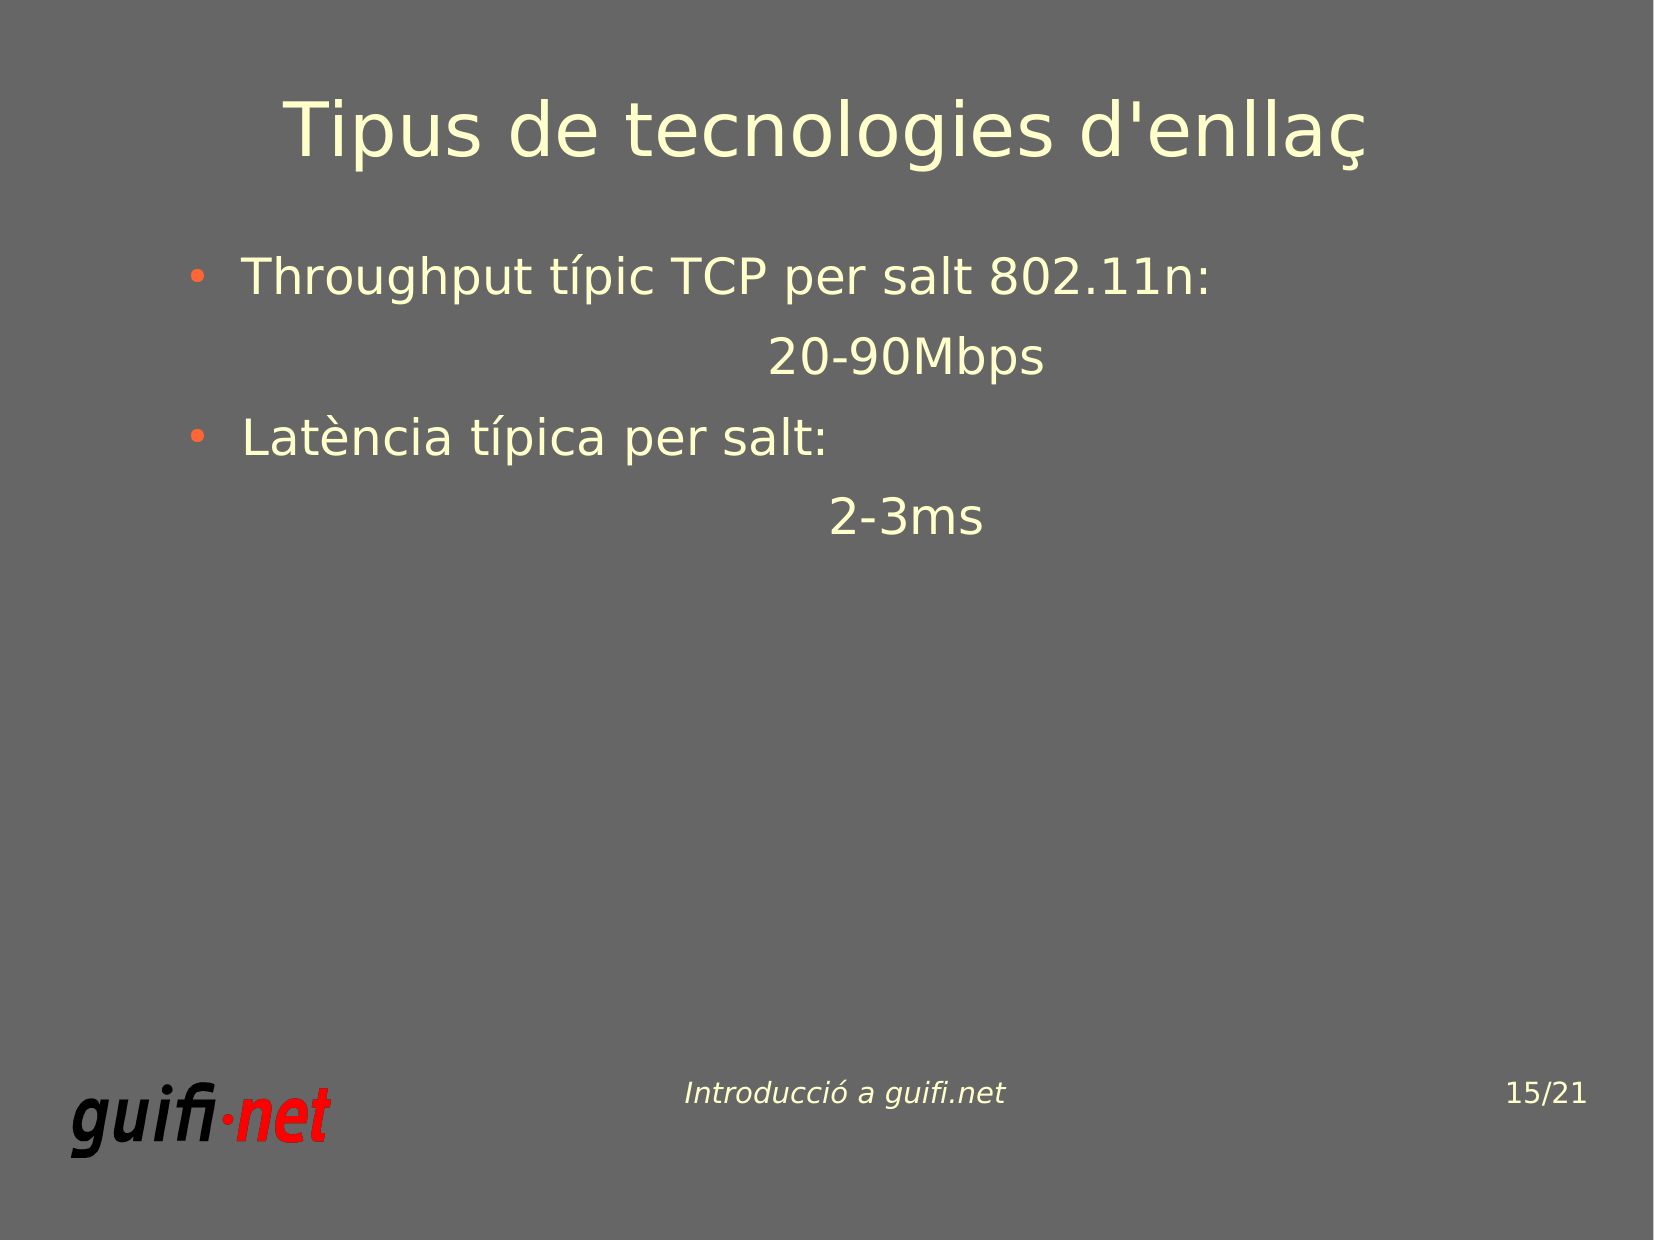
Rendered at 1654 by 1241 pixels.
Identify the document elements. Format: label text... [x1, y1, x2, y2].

title Tipus de tecnologies d'enllaç [82, 49, 1571, 213]
list Throughput típic TCP per salt 802.11n: 20-90Mbps Latència típica per salt: 2-3ms [118, 248, 1571, 1045]
picture [71, 1082, 331, 1158]
